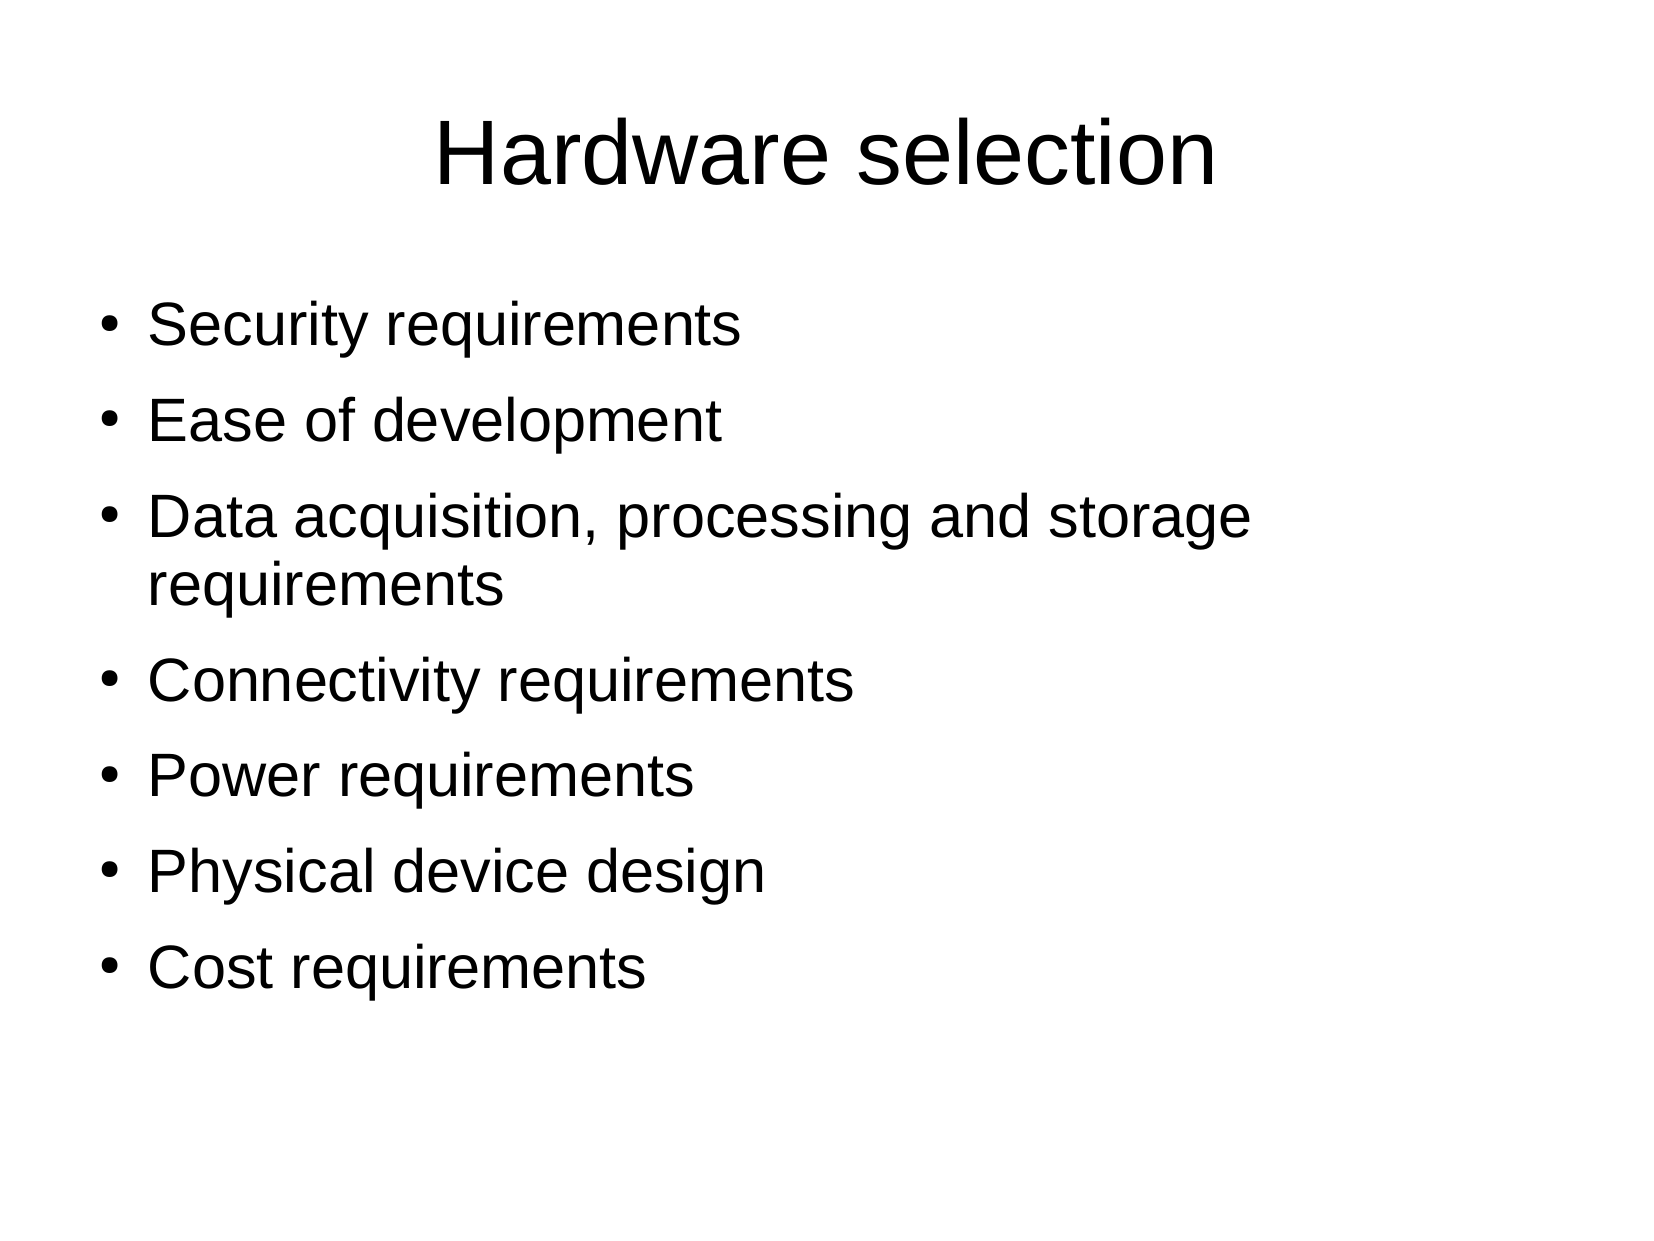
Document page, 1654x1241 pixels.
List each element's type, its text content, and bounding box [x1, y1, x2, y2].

title Hardware selection [82, 49, 1571, 257]
list Security requirements Ease of development Data acquisition, processing and storage requirements Connectivity requirements Power requirements Physical device design Cost requirements [82, 290, 1571, 1010]
